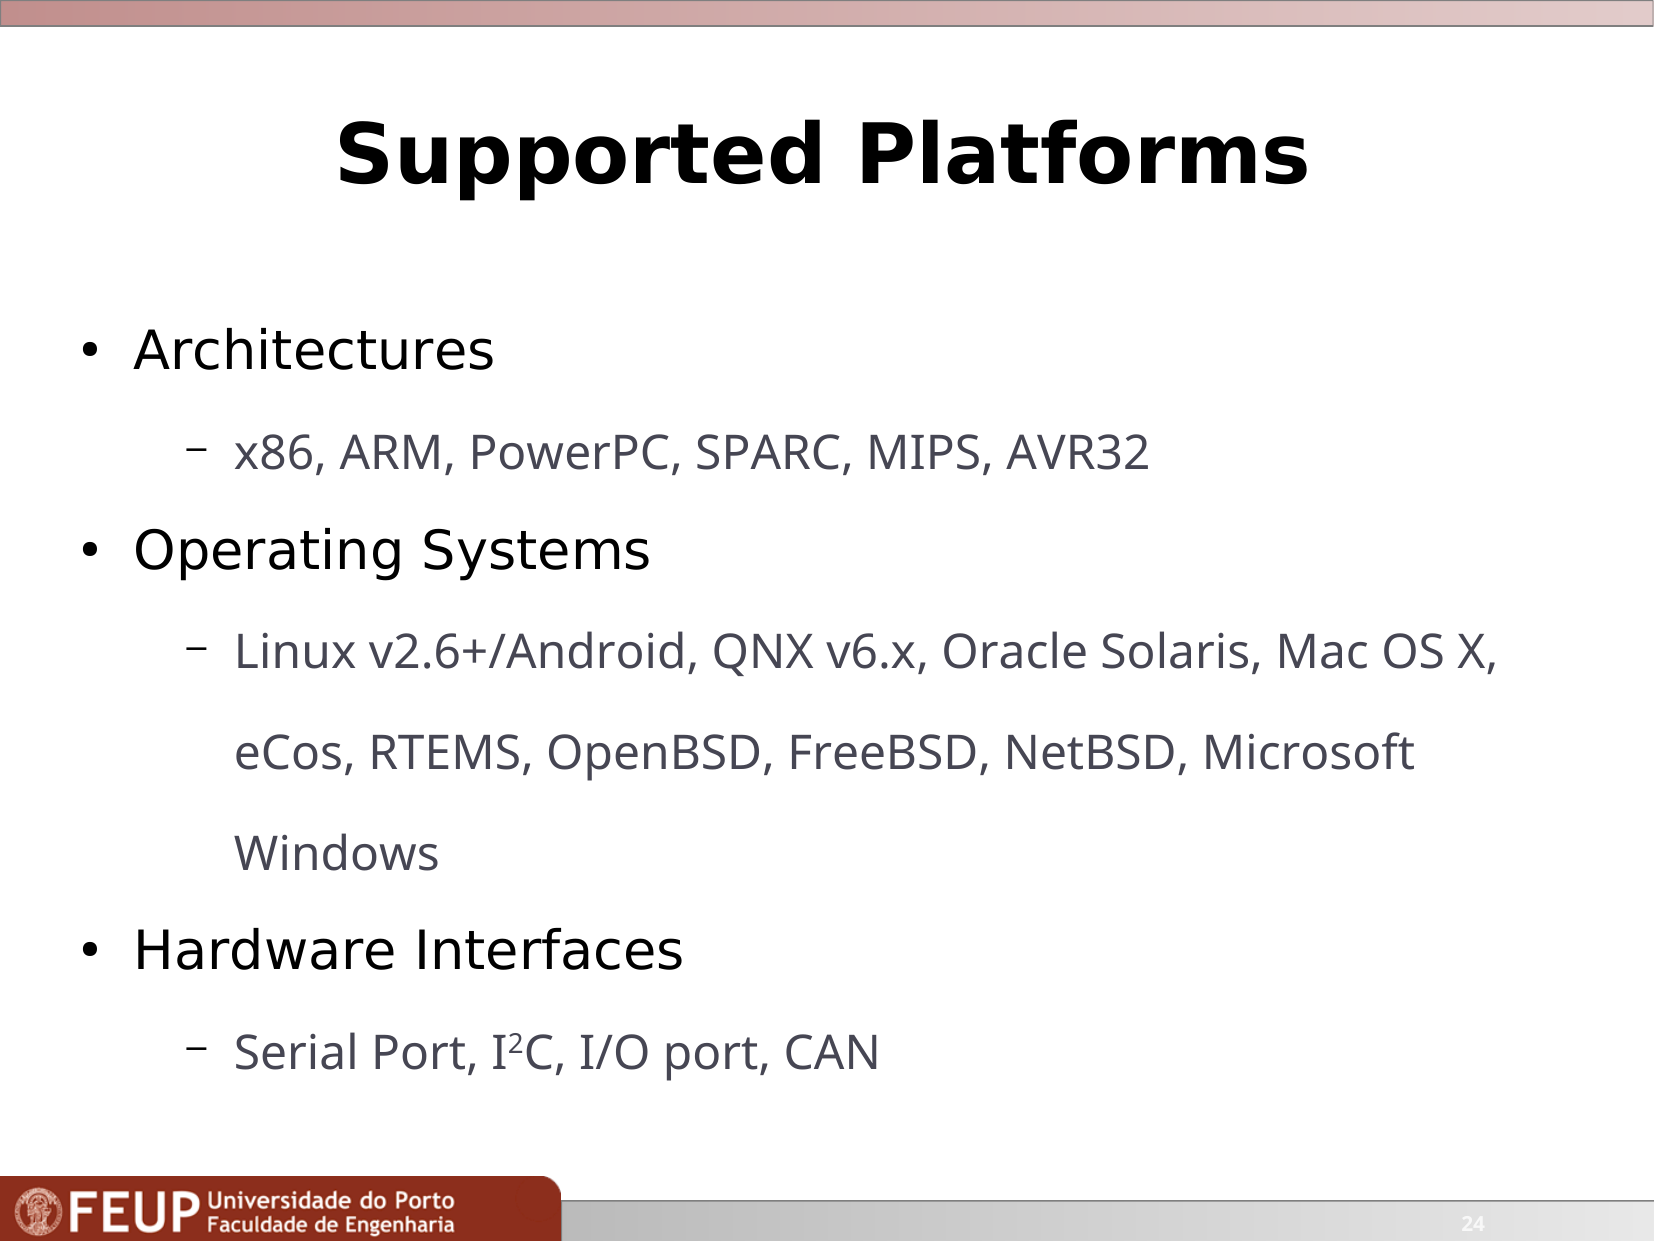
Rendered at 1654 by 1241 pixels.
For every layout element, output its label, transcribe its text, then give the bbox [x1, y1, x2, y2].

list Architectures x86, ARM, PowerPC, SPARC, MIPS, AVR32 Operating Systems Linux v2.6+/Android, QNX v6.x, Oracle Solaris, Mac OS X, eCos, RTEMS, OpenBSD, FreeBSD, NetBSD, Microsoft Windows Hardware Interfaces Serial Port, I2C, I/O port, CAN [62, 319, 1589, 1141]
picture [0, 1176, 561, 1241]
title Supported Platforms [64, 70, 1582, 239]
